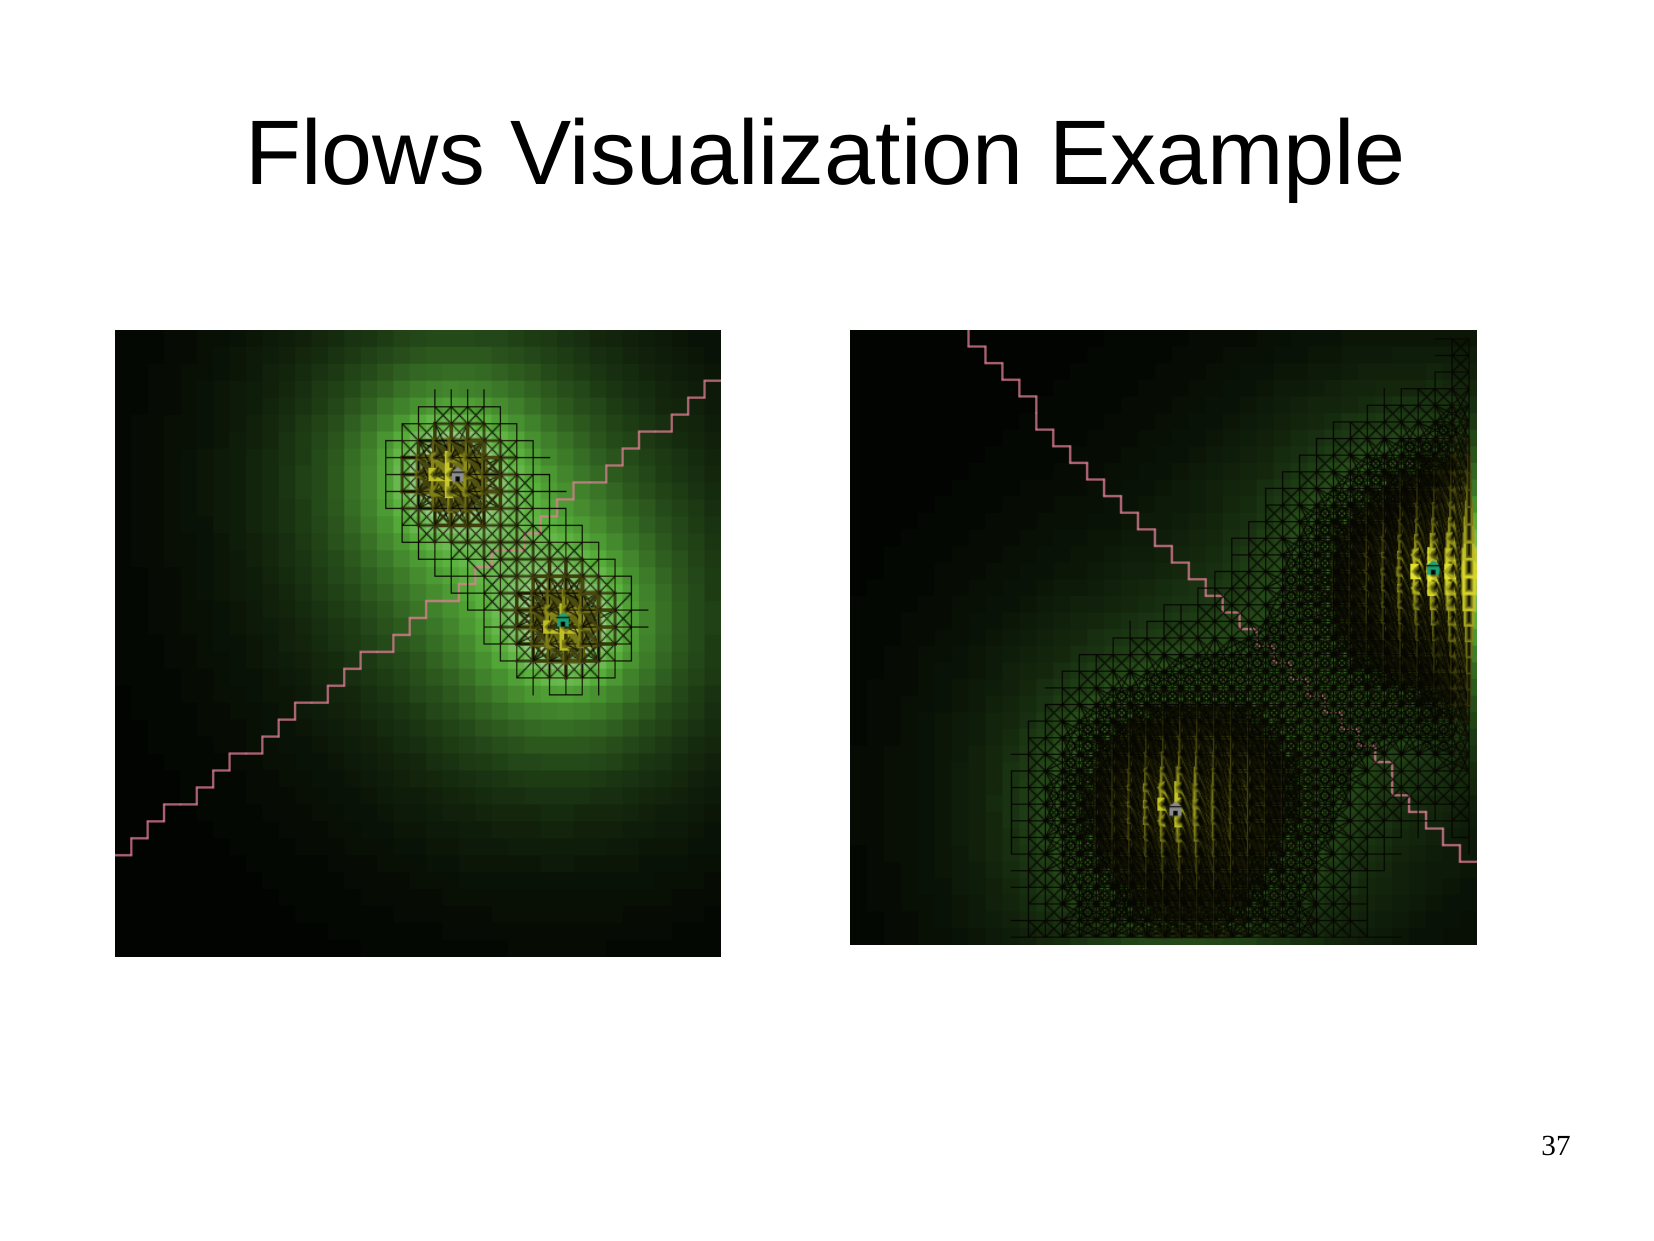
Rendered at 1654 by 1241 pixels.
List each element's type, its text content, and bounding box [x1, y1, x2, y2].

picture [115, 330, 721, 957]
title Flows Visualization Example [82, 49, 1571, 257]
picture [850, 330, 1477, 945]
